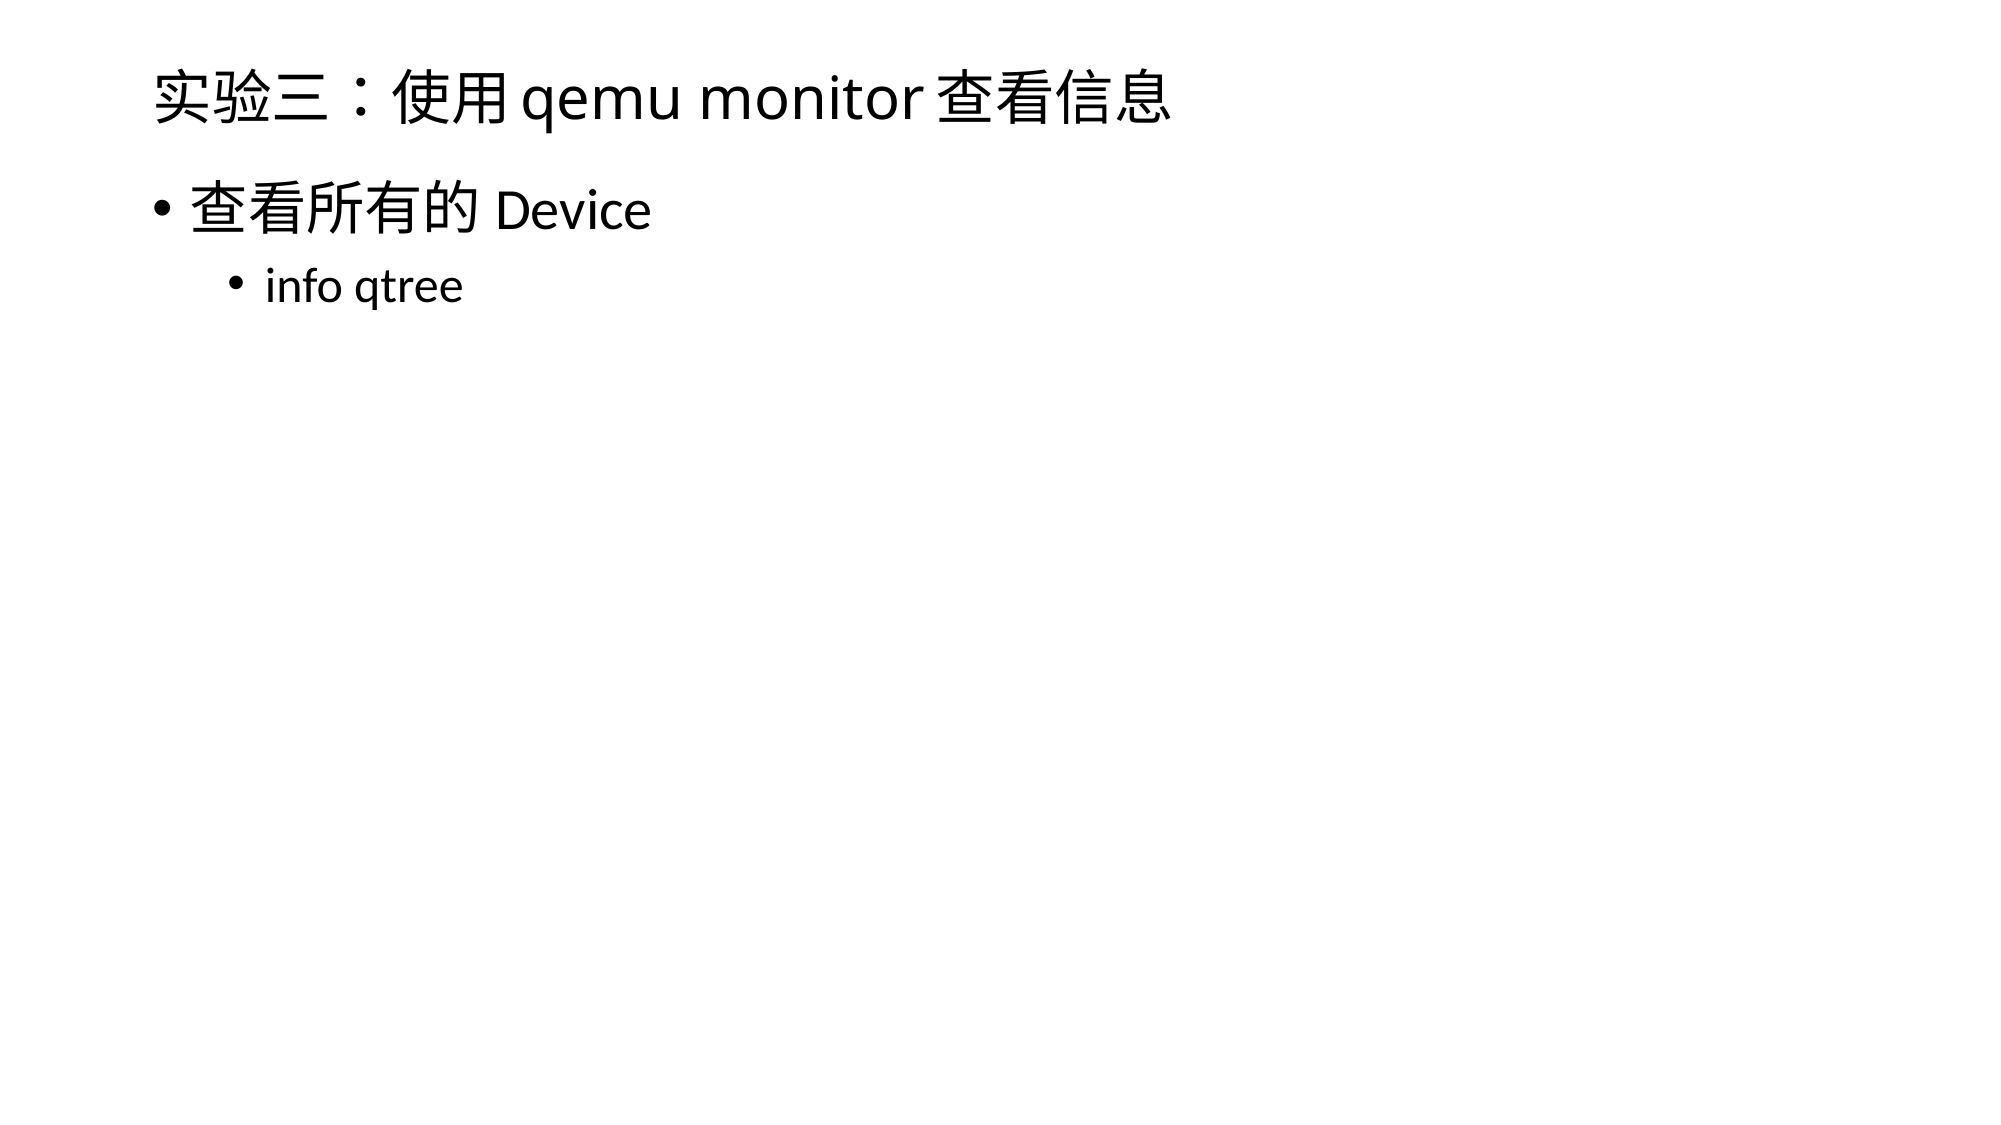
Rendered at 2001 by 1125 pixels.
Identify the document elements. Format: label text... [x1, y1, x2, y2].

title 实验三：使用qemu monitor查看信息 [137, 59, 1863, 140]
list 查看所有的Device info qtree [137, 171, 1863, 1014]
